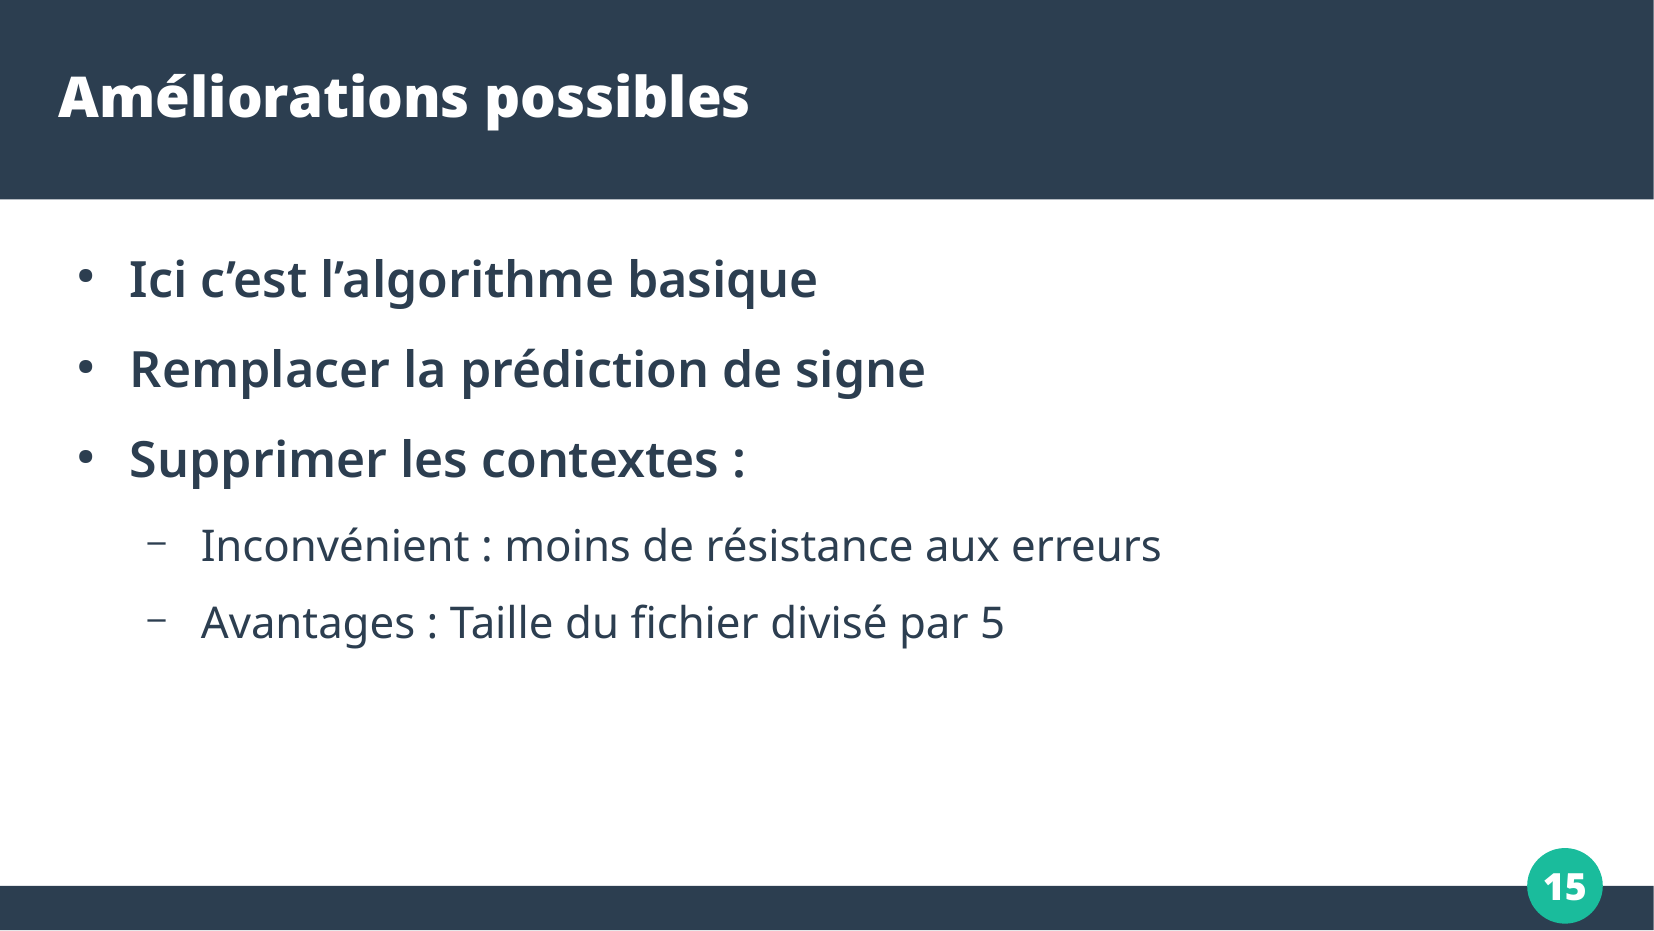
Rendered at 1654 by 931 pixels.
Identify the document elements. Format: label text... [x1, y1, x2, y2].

title Améliorations possibles [59, 37, 1595, 155]
list Ici c’est l’algorithme basique Remplacer la prédiction de signe Supprimer les contextes : Inconvénient : moins de résistance aux erreurs Avantages : Taille du fichier divisé par 5 [59, 243, 1595, 864]
